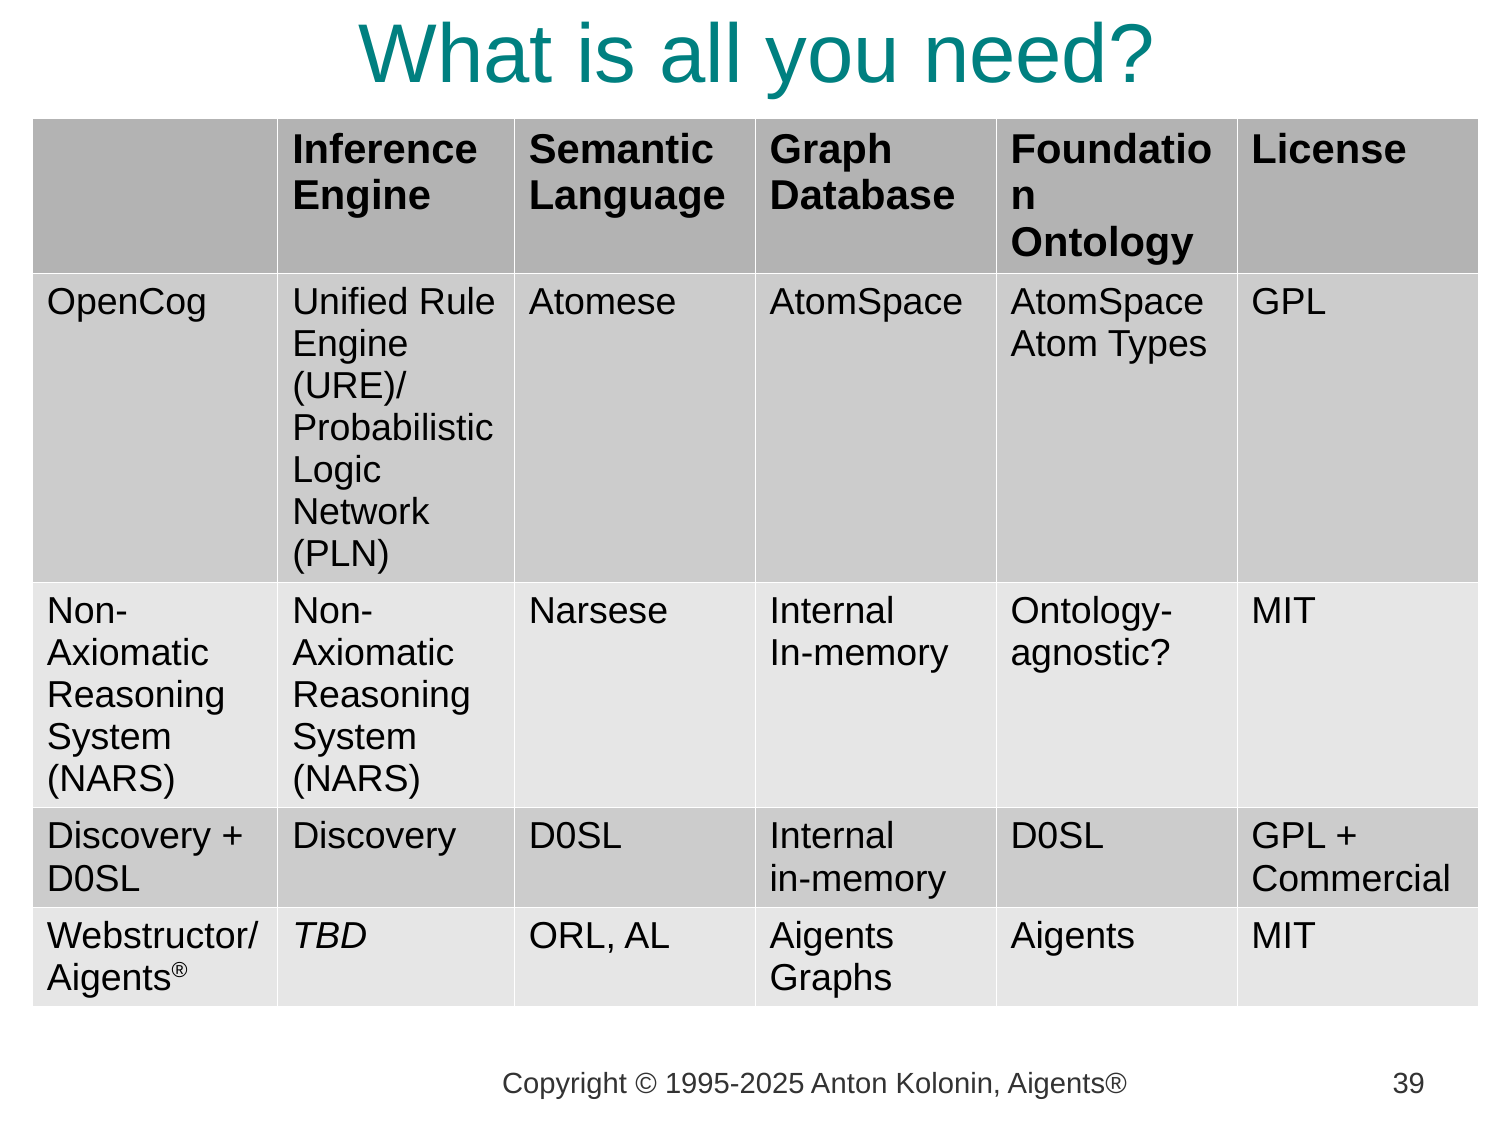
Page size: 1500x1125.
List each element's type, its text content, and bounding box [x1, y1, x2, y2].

table_cell ORL, AL [515, 908, 755, 1006]
table_cell Atomese [515, 274, 755, 582]
table_cell Unified Rule Engine (URE)/ Probabilistic Logic Network (PLN) [278, 274, 514, 582]
text_box What is all you need? [364, 8, 1115, 97]
table_cell D0SL [515, 808, 755, 907]
table_header Inference Engine [278, 119, 514, 273]
table_cell Non-Axiomatic Reasoning System (NARS) [33, 583, 277, 807]
table_cell AtomSpace [756, 274, 996, 582]
table_cell D0SL [997, 808, 1237, 907]
table_header Semantic Language [515, 119, 755, 273]
table_cell TBD [278, 908, 514, 1006]
table_cell Discovery [278, 808, 514, 907]
table_cell MIT [1238, 908, 1478, 1006]
table_cell Aigents [997, 908, 1237, 1006]
table_cell Internal in-memory [756, 808, 996, 907]
table_cell Ontology-agnostic? [997, 583, 1237, 807]
table_cell Discovery + D0SL [33, 808, 277, 907]
table_header [33, 119, 277, 273]
table_cell AtomSpace Atom Types [997, 274, 1237, 582]
table_cell GPL [1238, 274, 1478, 582]
table_header License [1238, 119, 1478, 273]
table_cell GPL + Commercial [1238, 808, 1478, 907]
table_header Graph Database [756, 119, 996, 273]
table_cell Narsese [515, 583, 755, 807]
table_cell Non-Axiomatic Reasoning System (NARS) [278, 583, 514, 807]
table_cell OpenCog [33, 274, 277, 582]
table_cell Internal In-memory [756, 583, 996, 807]
table_cell MIT [1238, 583, 1478, 807]
table_cell Aigents Graphs [756, 908, 996, 1006]
table_header Foundation Ontology [997, 119, 1237, 273]
table_cell Webstructor/Aigents® [33, 908, 277, 1006]
